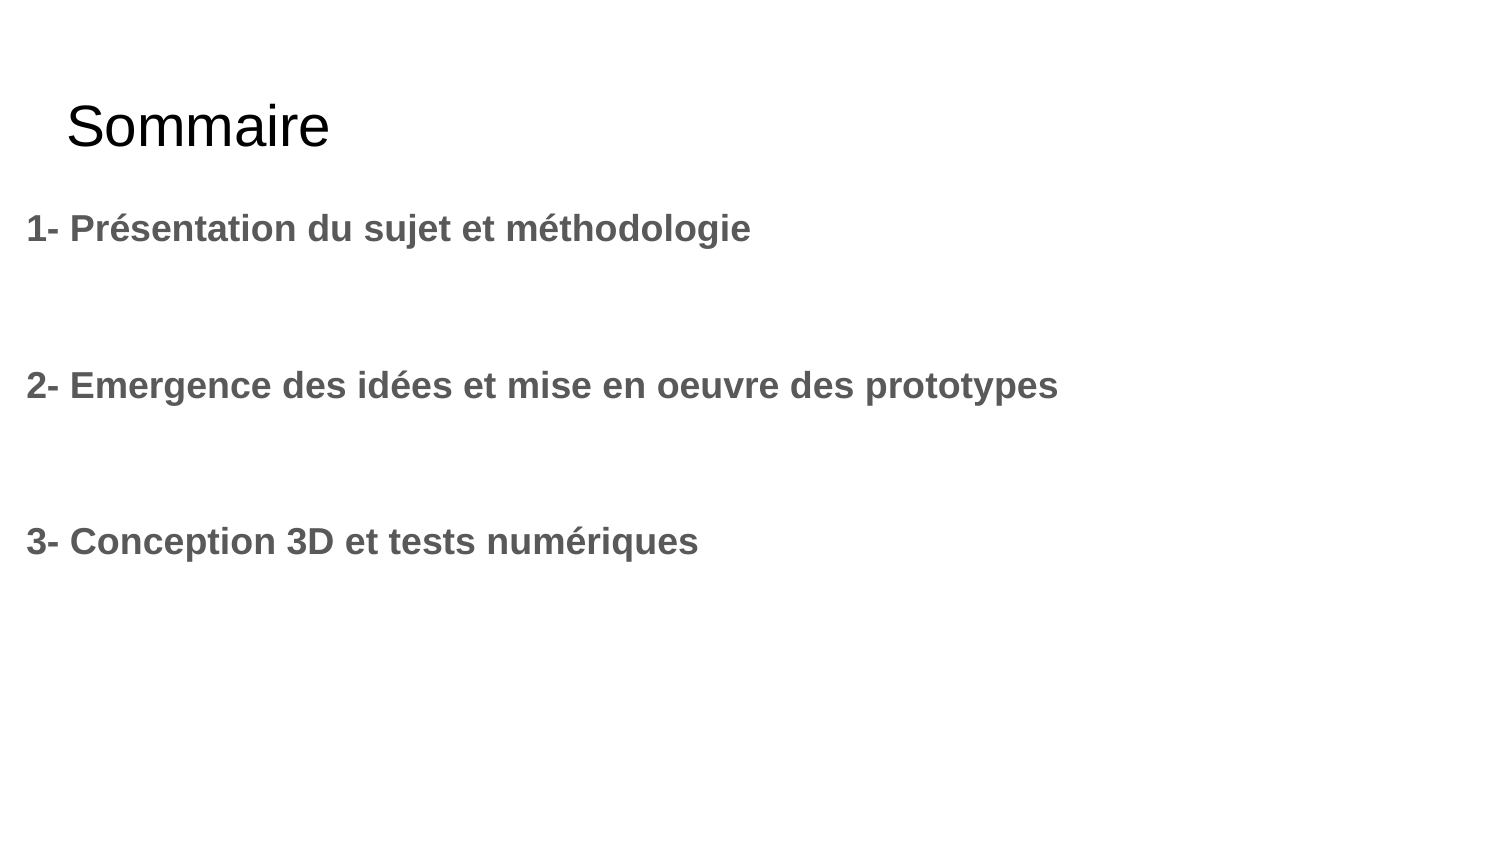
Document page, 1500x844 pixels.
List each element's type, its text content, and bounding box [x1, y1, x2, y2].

title Sommaire [51, 72, 1449, 167]
list 1- Présentation du sujet et méthodologie 2- Emergence des idées et mise en oeuvre des prototypes 3- Conception 3D et tests numériques [11, 189, 1477, 844]
